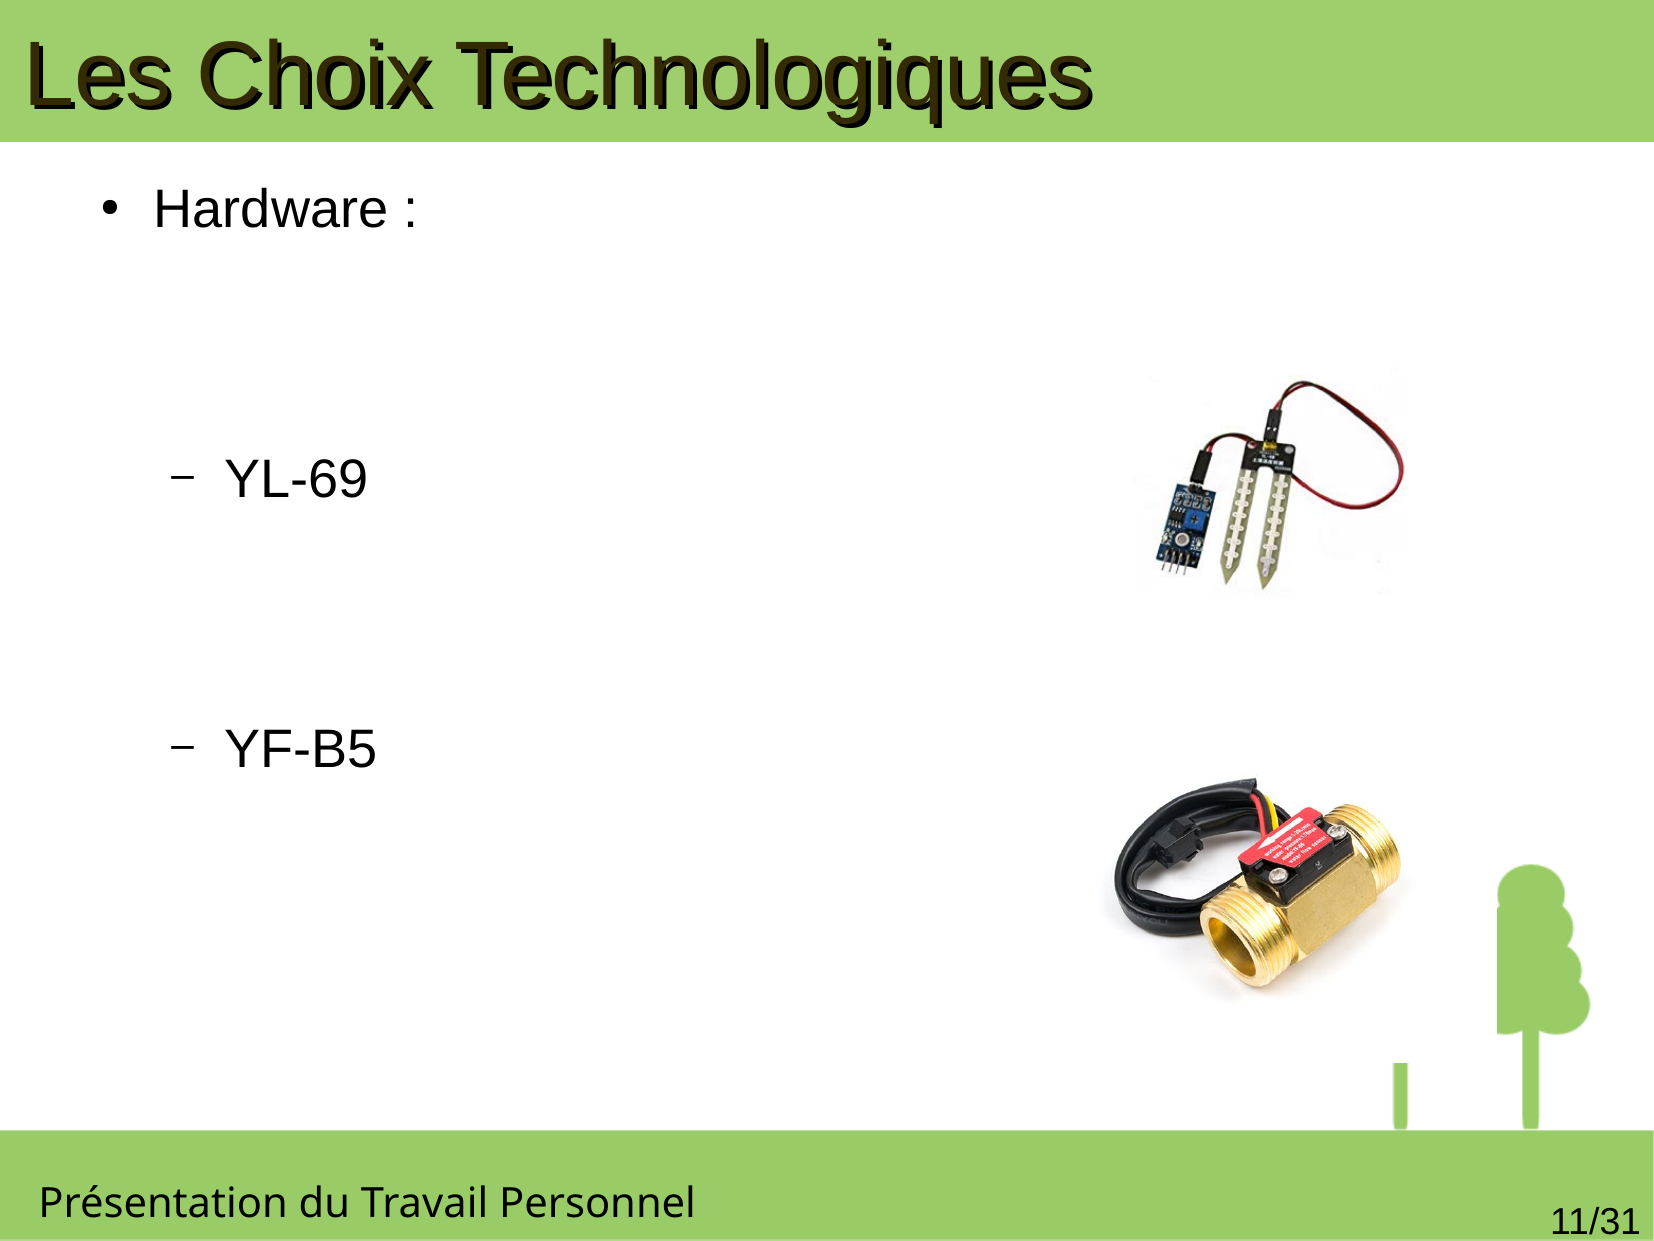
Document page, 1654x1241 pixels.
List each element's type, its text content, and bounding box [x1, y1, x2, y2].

text_box [0, 0, 1654, 142]
title Les Choix Technologiques [23, 5, 1654, 142]
text_box Présentation du Travail Personnel [23, 1165, 1441, 1229]
picture [0, 142, 1654, 1241]
text_box <numéro>/31 [1535, 1192, 1654, 1241]
list Hardware : YL-69 YF-B5 [82, 178, 1571, 898]
